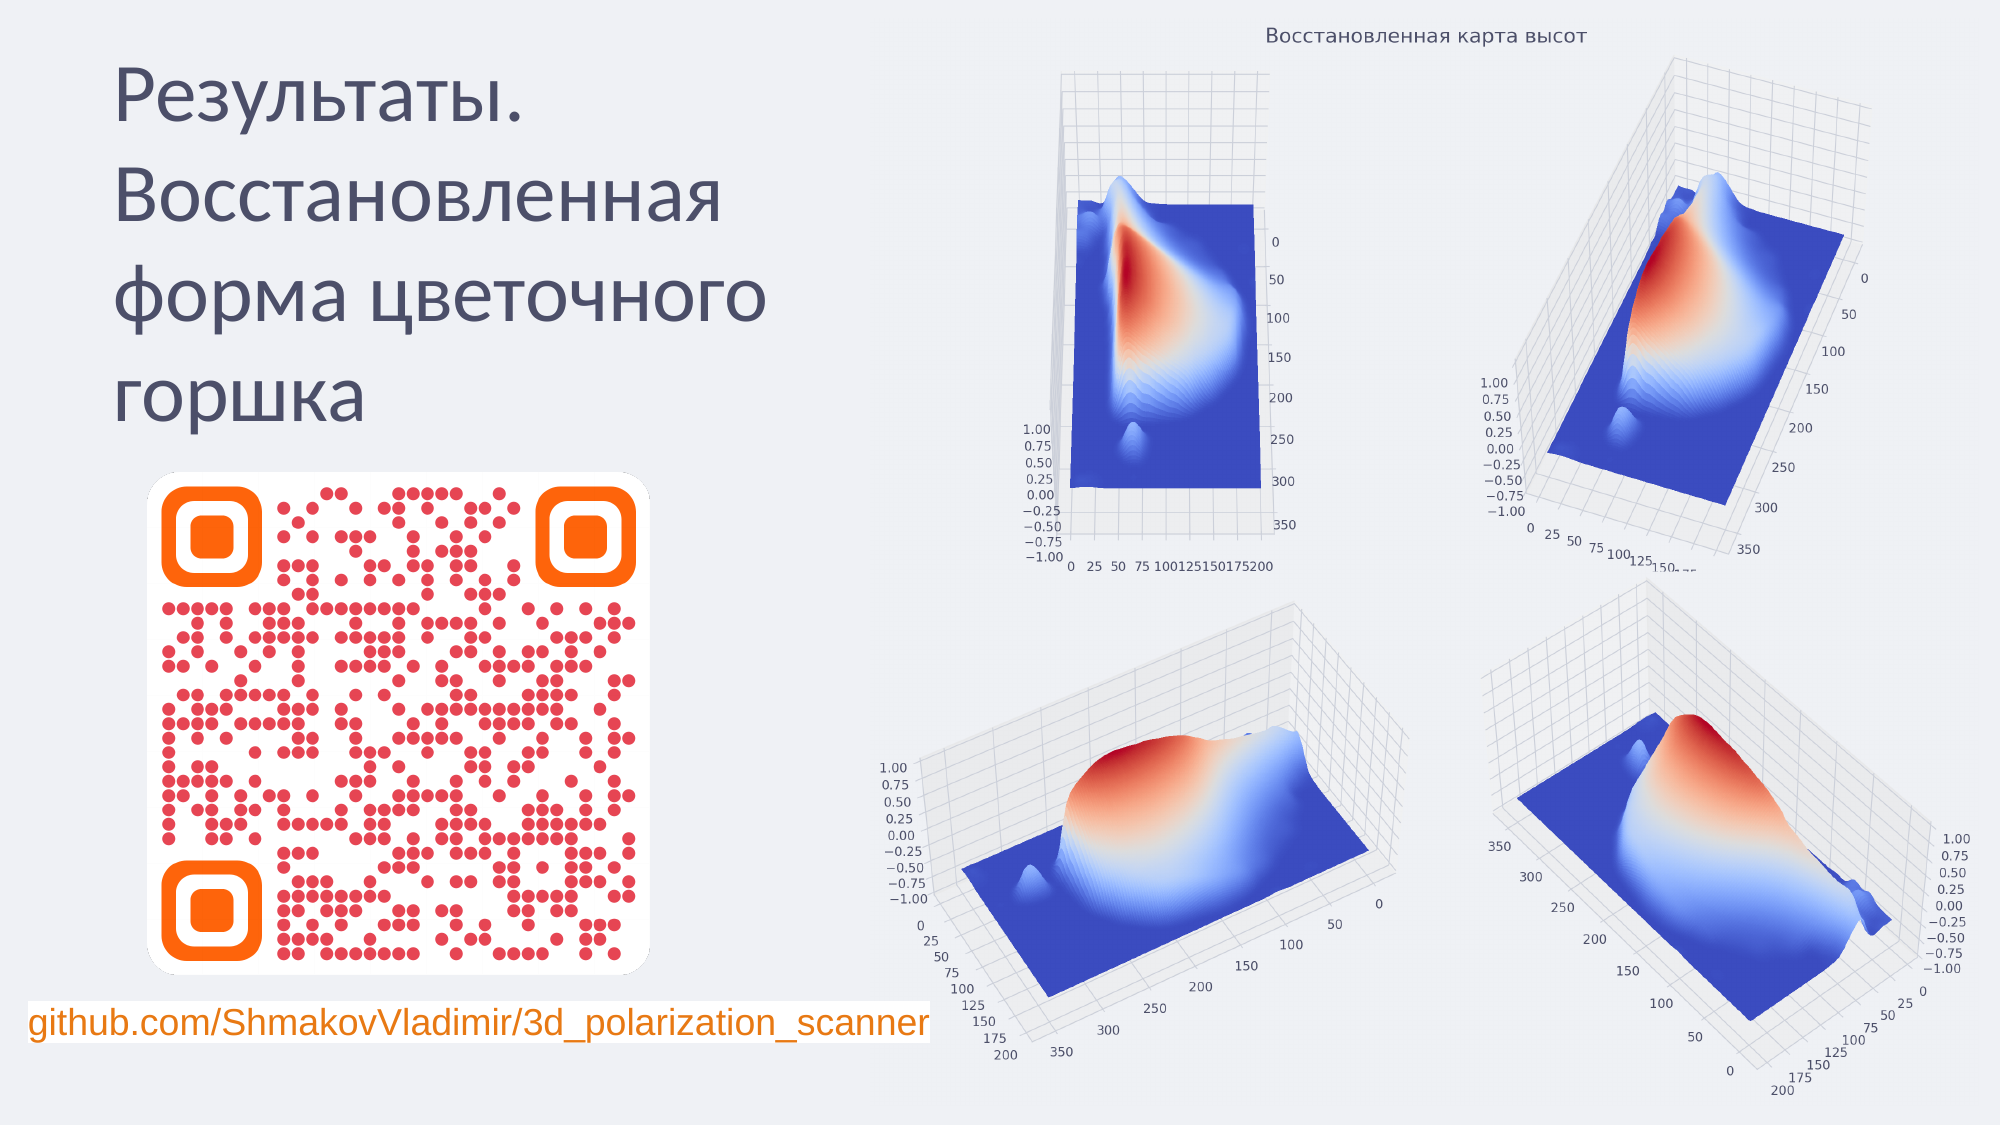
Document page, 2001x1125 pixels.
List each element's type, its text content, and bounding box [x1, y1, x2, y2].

picture [870, 18, 1979, 1107]
picture [147, 472, 650, 975]
title Результаты. Восстановленная форма цветочного горшка [113, 38, 870, 237]
text_box github.com/ShmakovVladimir/3d_polarization_scanner [13, 993, 945, 1093]
